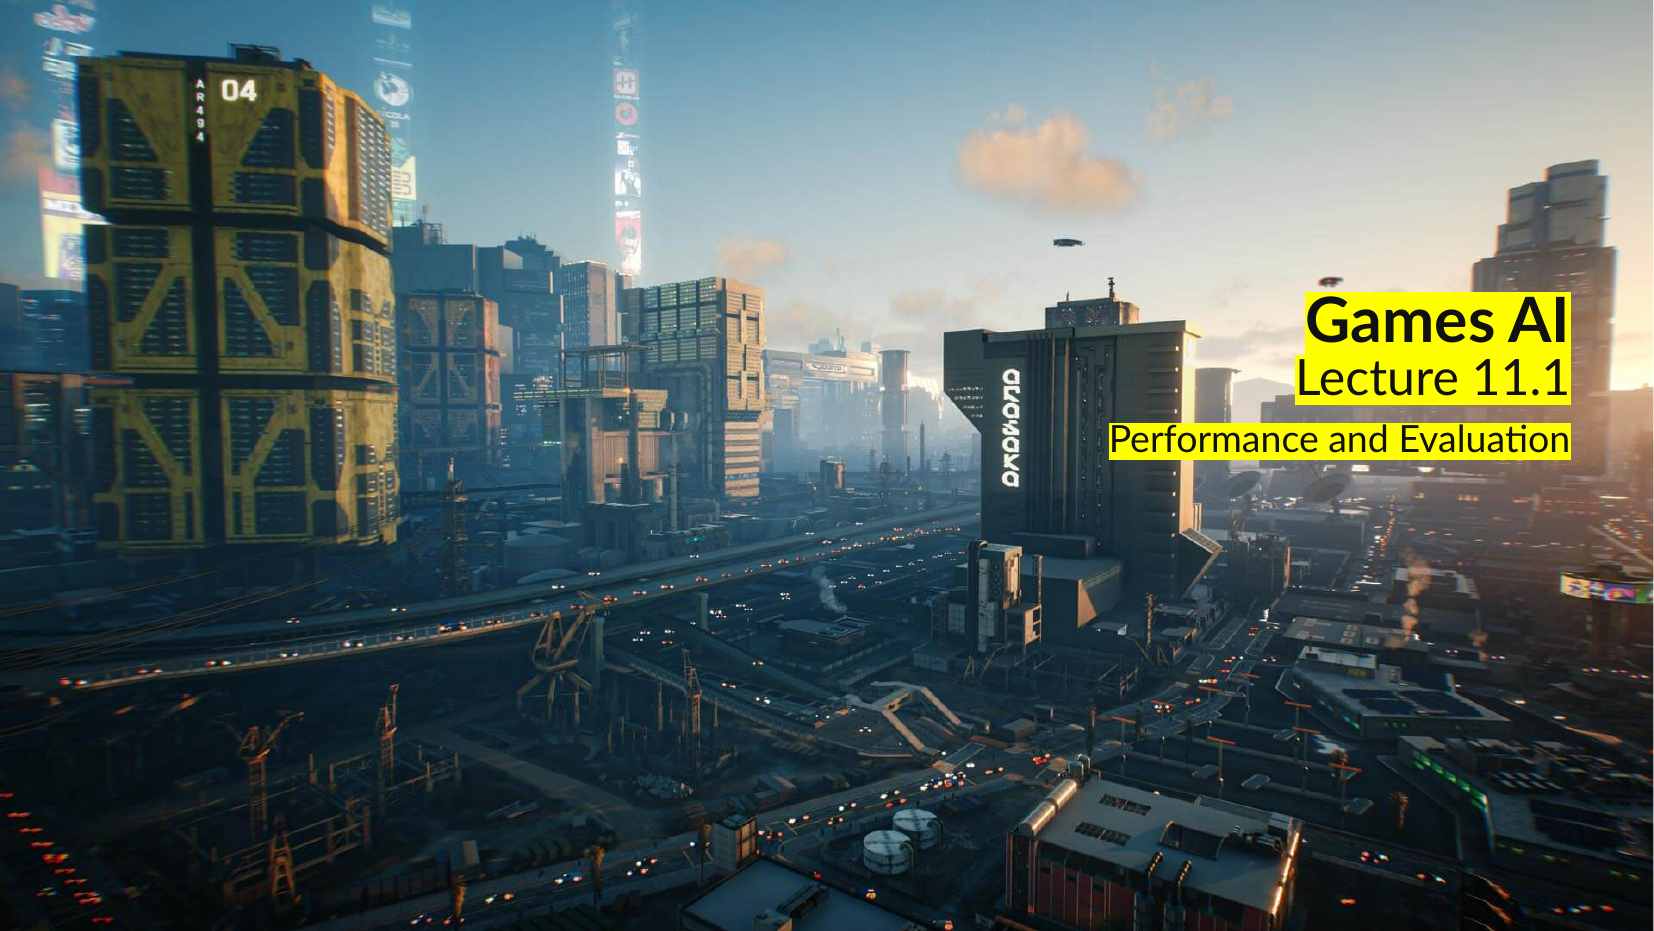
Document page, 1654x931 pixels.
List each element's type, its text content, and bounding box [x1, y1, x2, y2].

subtitle Games AI Lecture 11.1 Performance and Evaluation [82, 123, 1571, 741]
picture [0, 0, 1654, 931]
